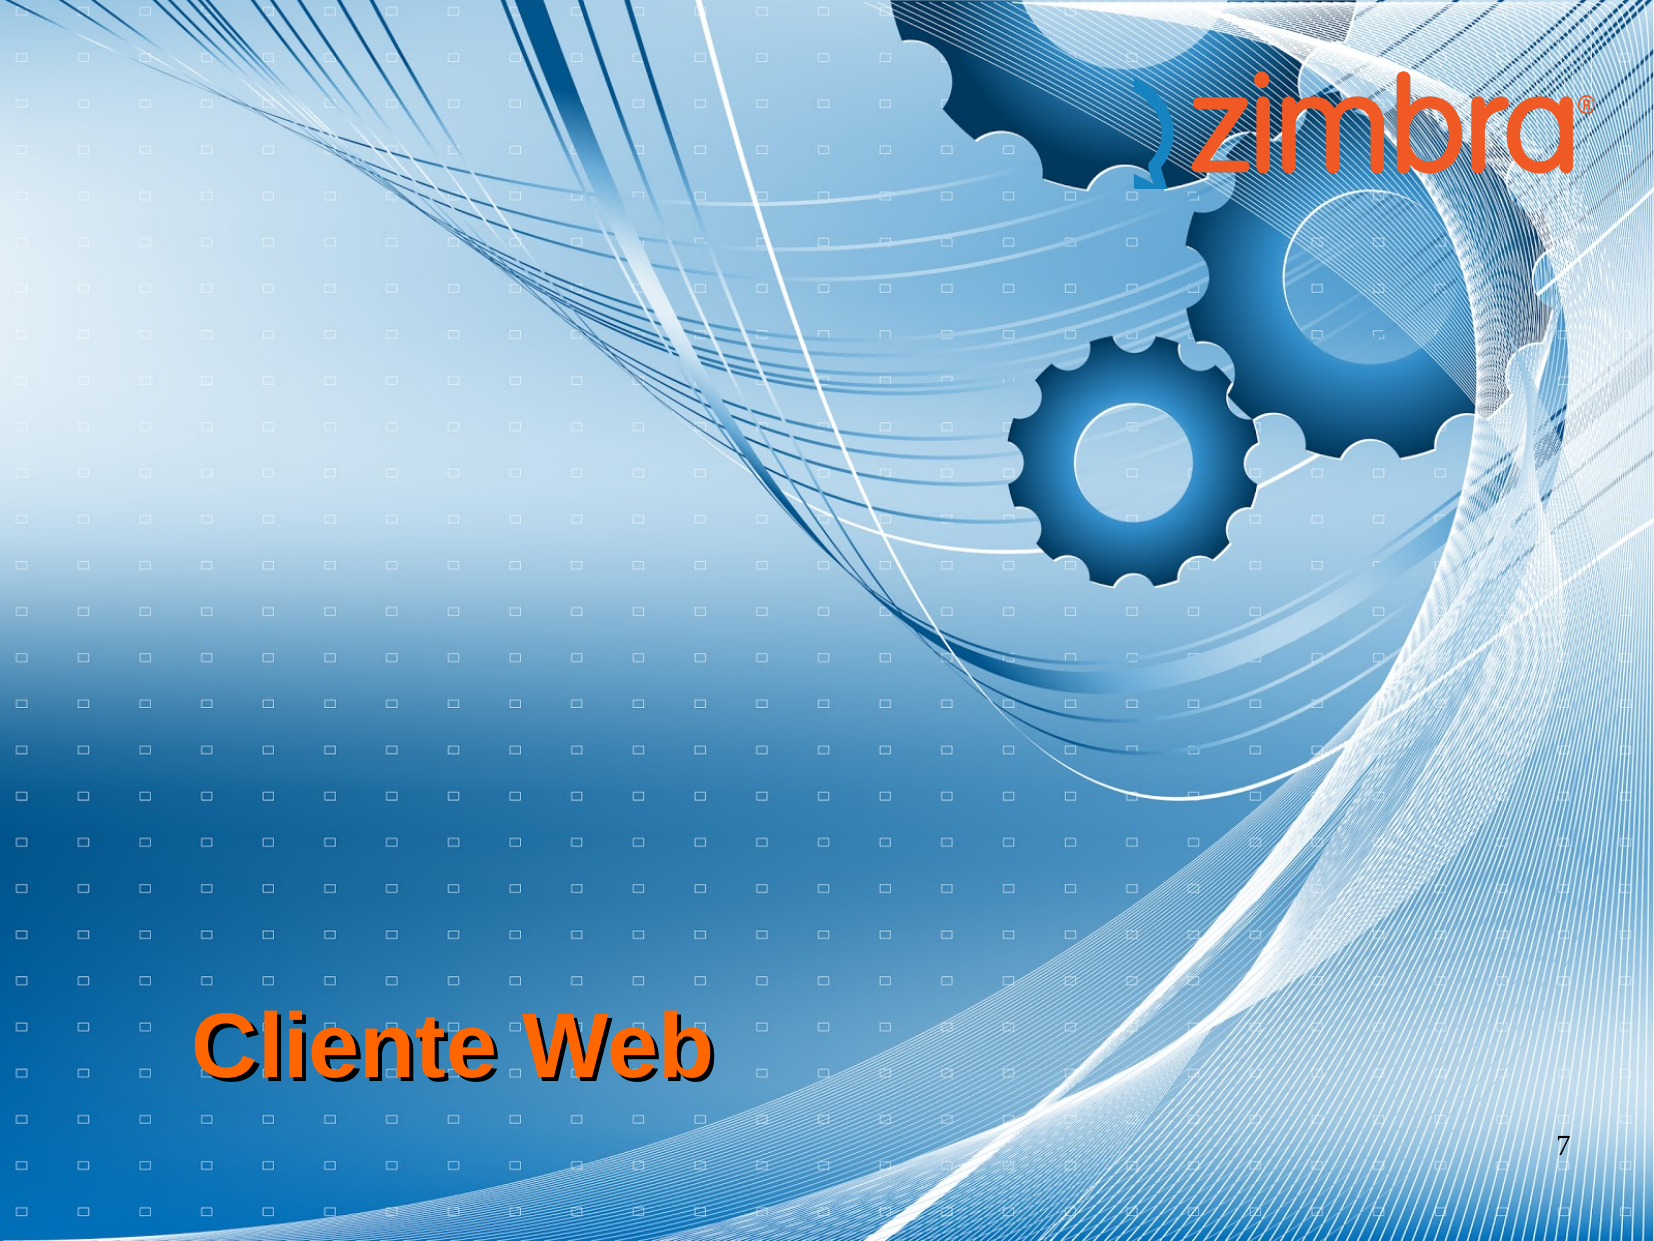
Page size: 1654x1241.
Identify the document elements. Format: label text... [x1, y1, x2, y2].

picture [0, 0, 1654, 1241]
text_box Cliente Web [177, 986, 1394, 1111]
